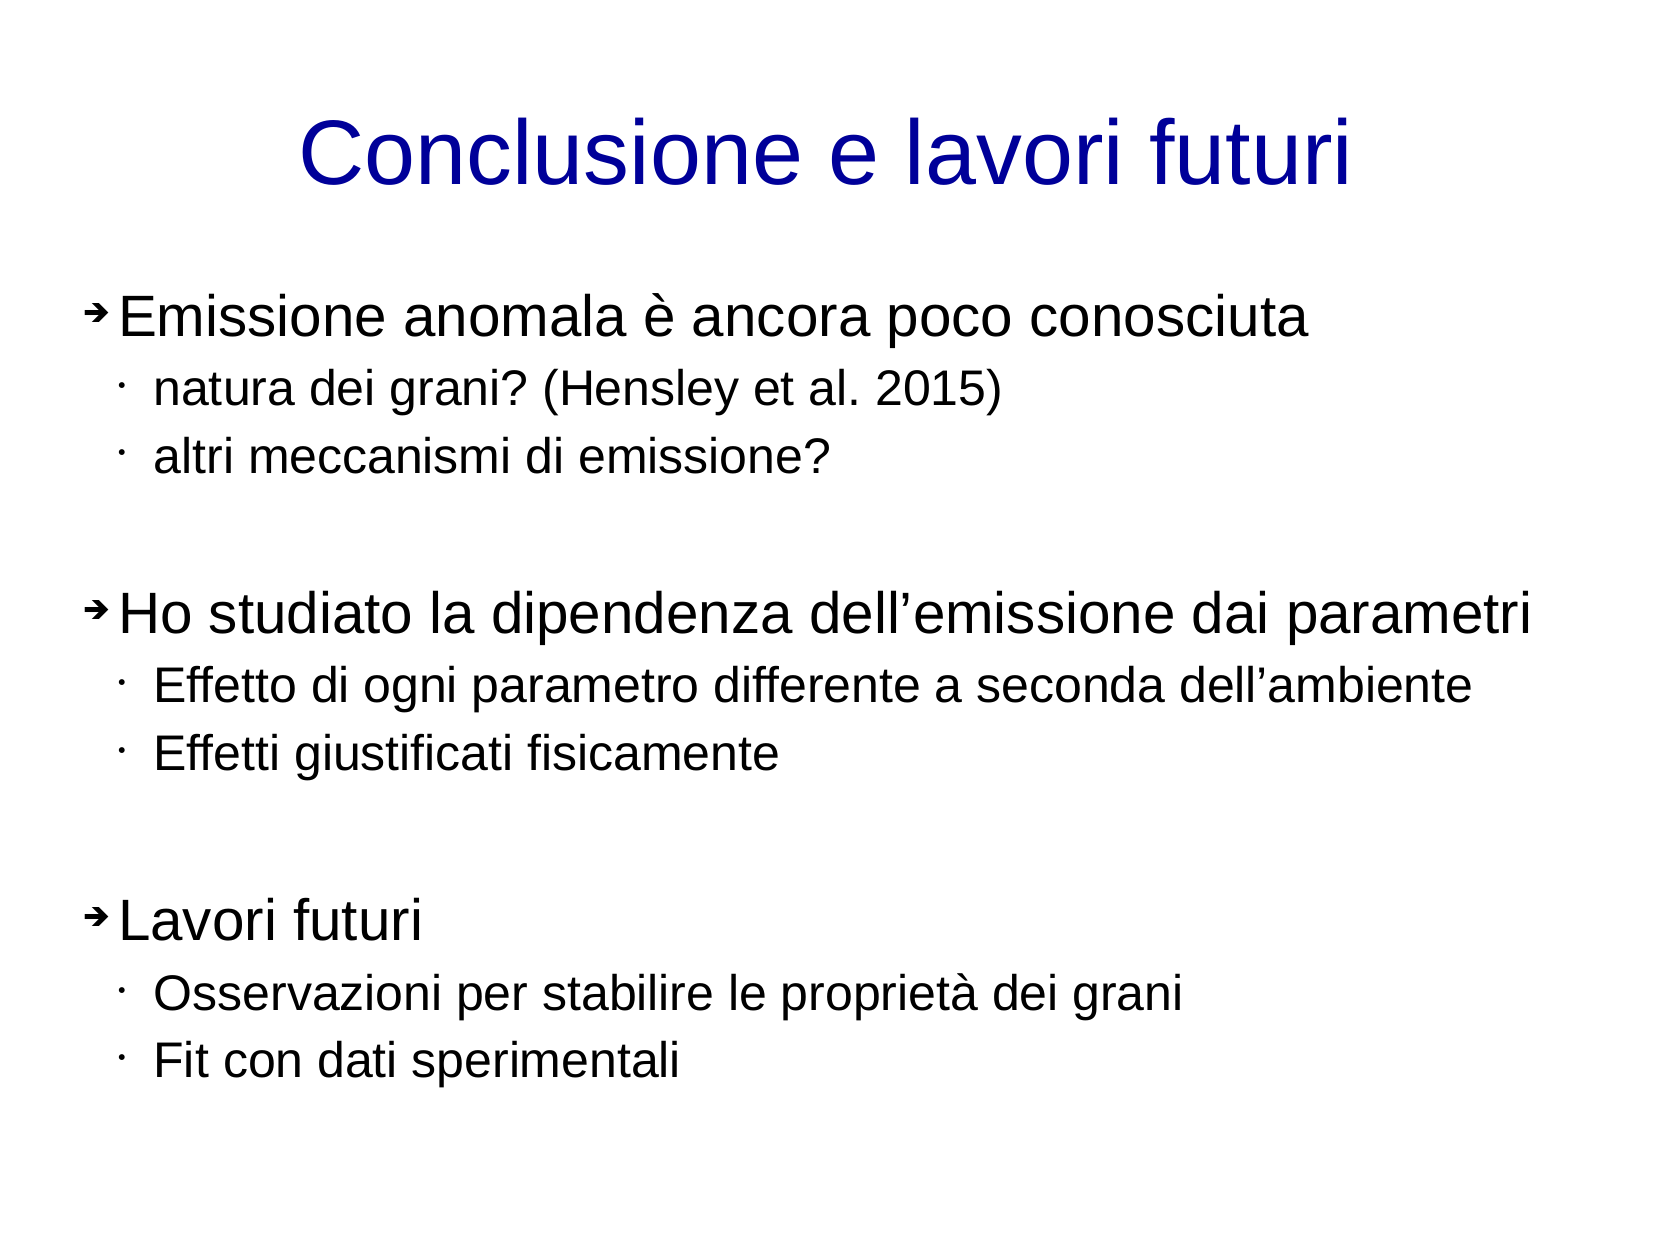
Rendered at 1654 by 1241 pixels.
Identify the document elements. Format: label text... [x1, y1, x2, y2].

text_box Lavori futuri Osservazioni per stabilire le proprietà dei grani Fit con dati sperimentali [82, 888, 1620, 1172]
text_box Ho studiato la dipendenza dell’emissione dai parametri Effetto di ogni parametro differente a seconda dell’ambiente Effetti giustificati fisicamente [82, 580, 1620, 865]
title Conclusione e lavori futuri [82, 49, 1571, 257]
text_box Emissione anomala è ancora poco conosciuta natura dei grani? (Hensley et al. 2015) altri meccanismi di emissione? [82, 283, 1620, 568]
